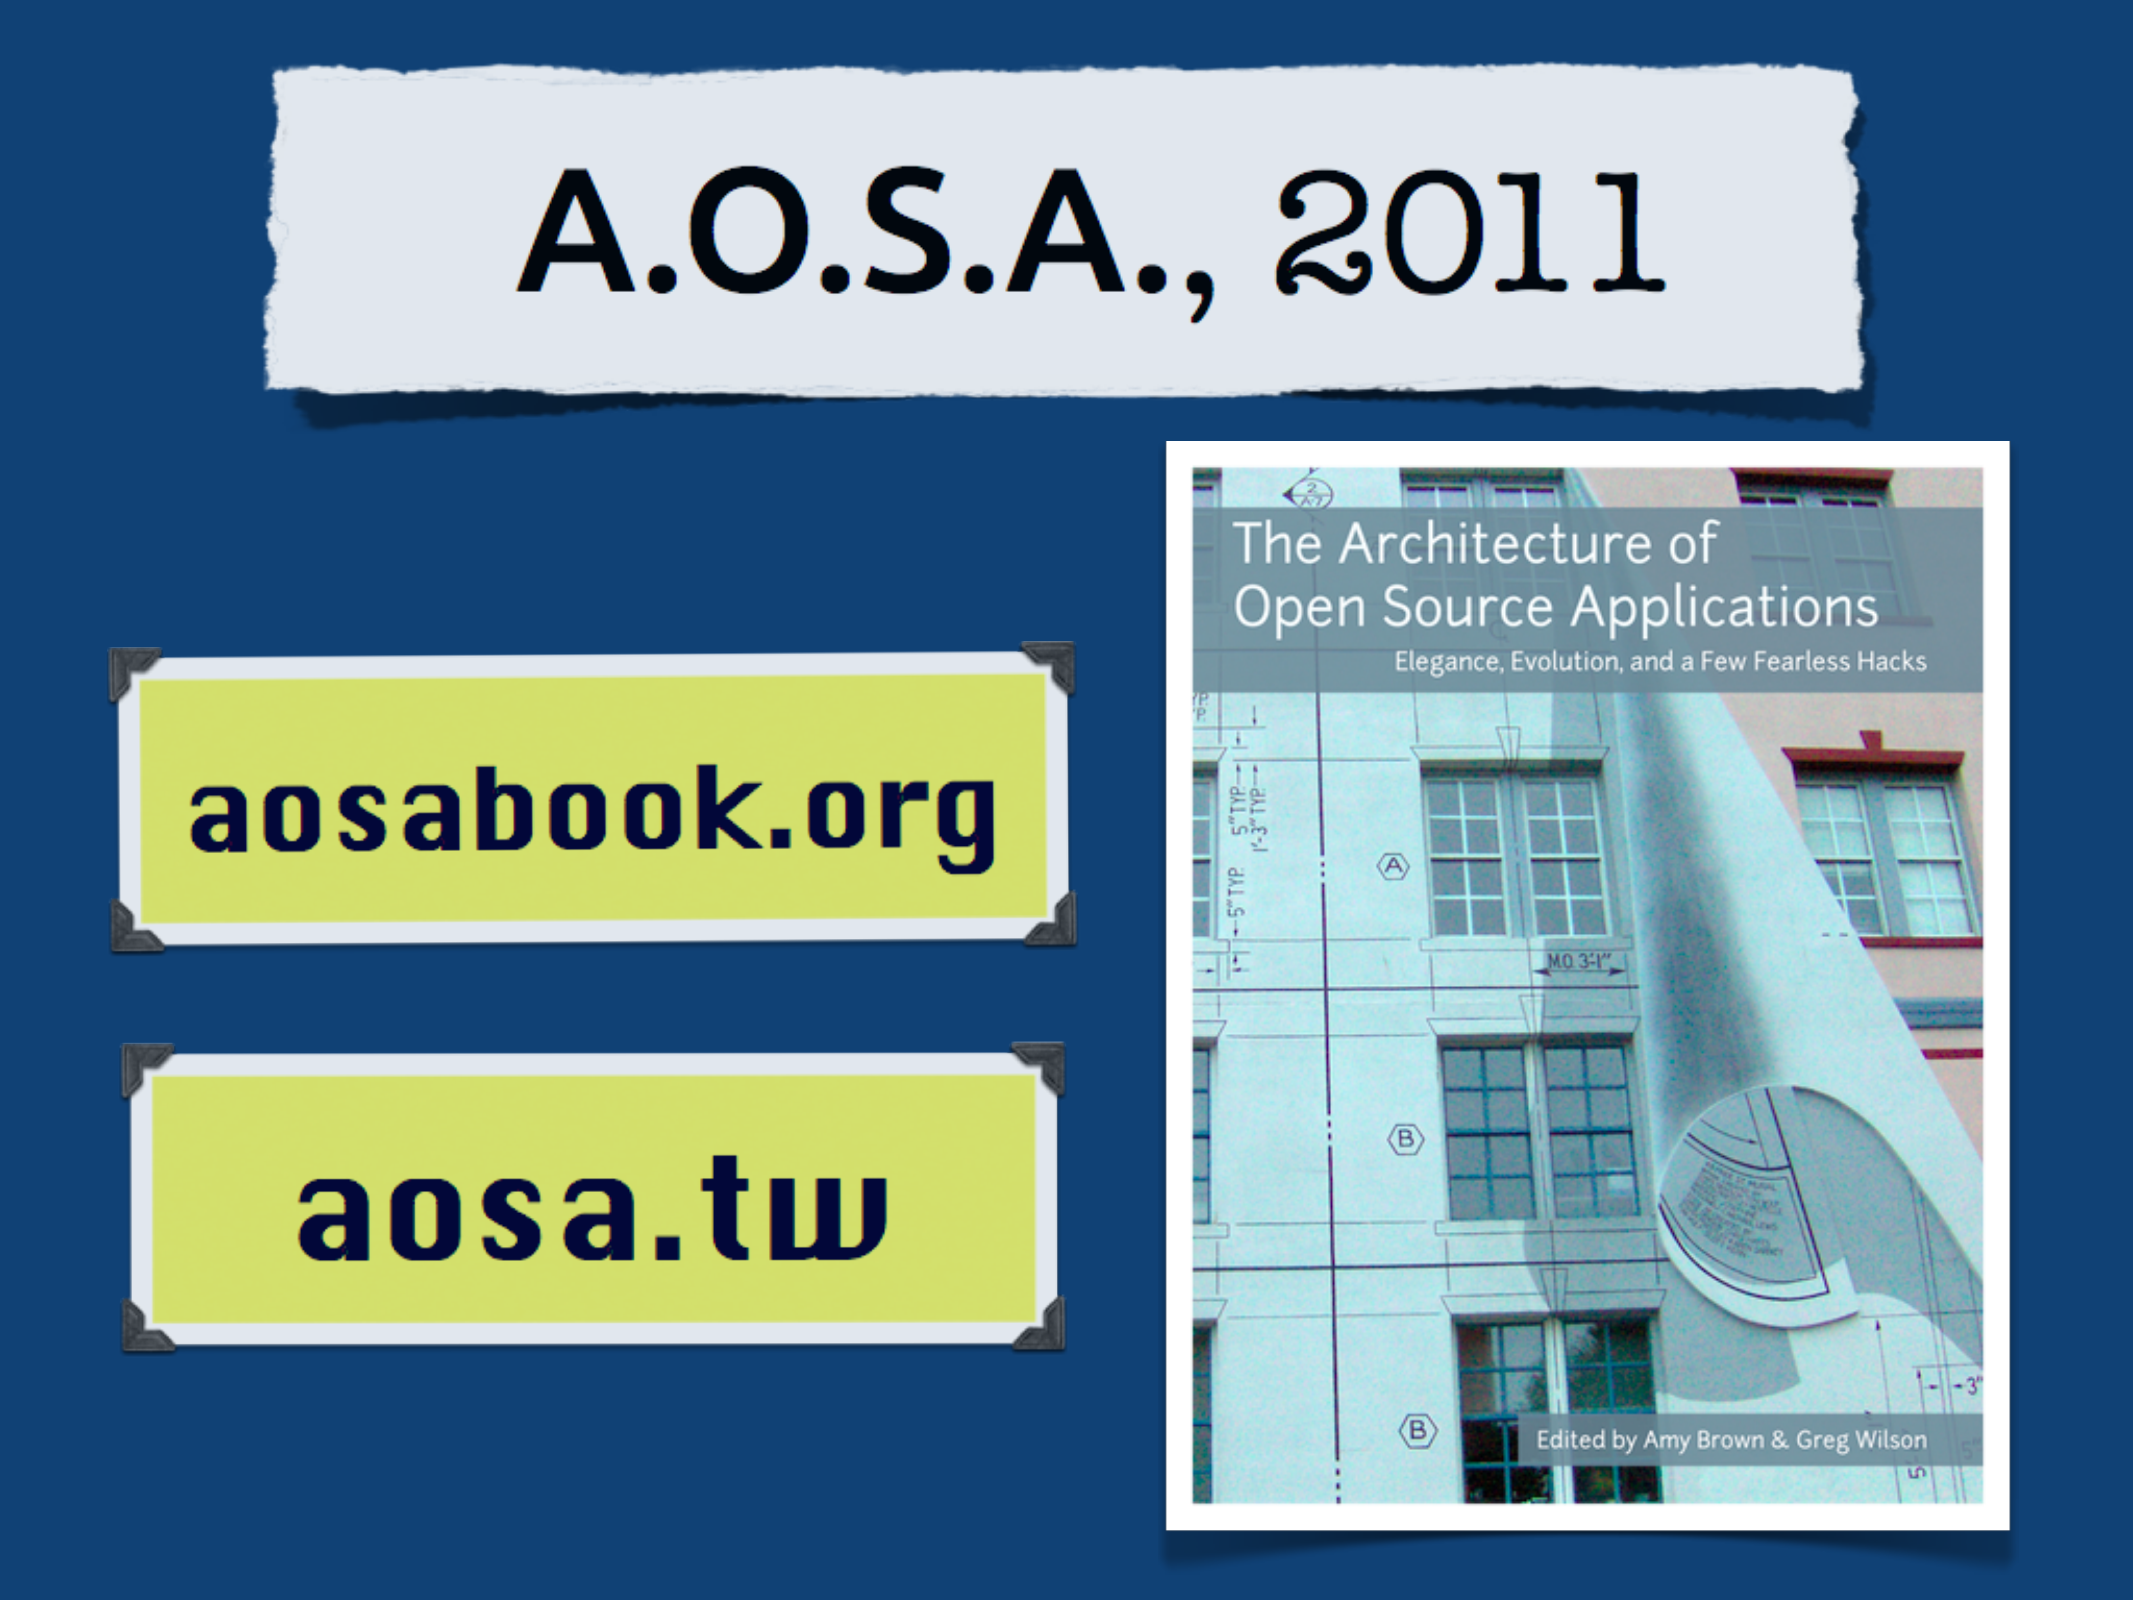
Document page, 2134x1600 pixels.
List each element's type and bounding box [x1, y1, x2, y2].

picture [78, 1010, 1103, 1382]
picture [231, 29, 1894, 438]
picture [1158, 441, 2019, 1576]
picture [80, 640, 1100, 957]
